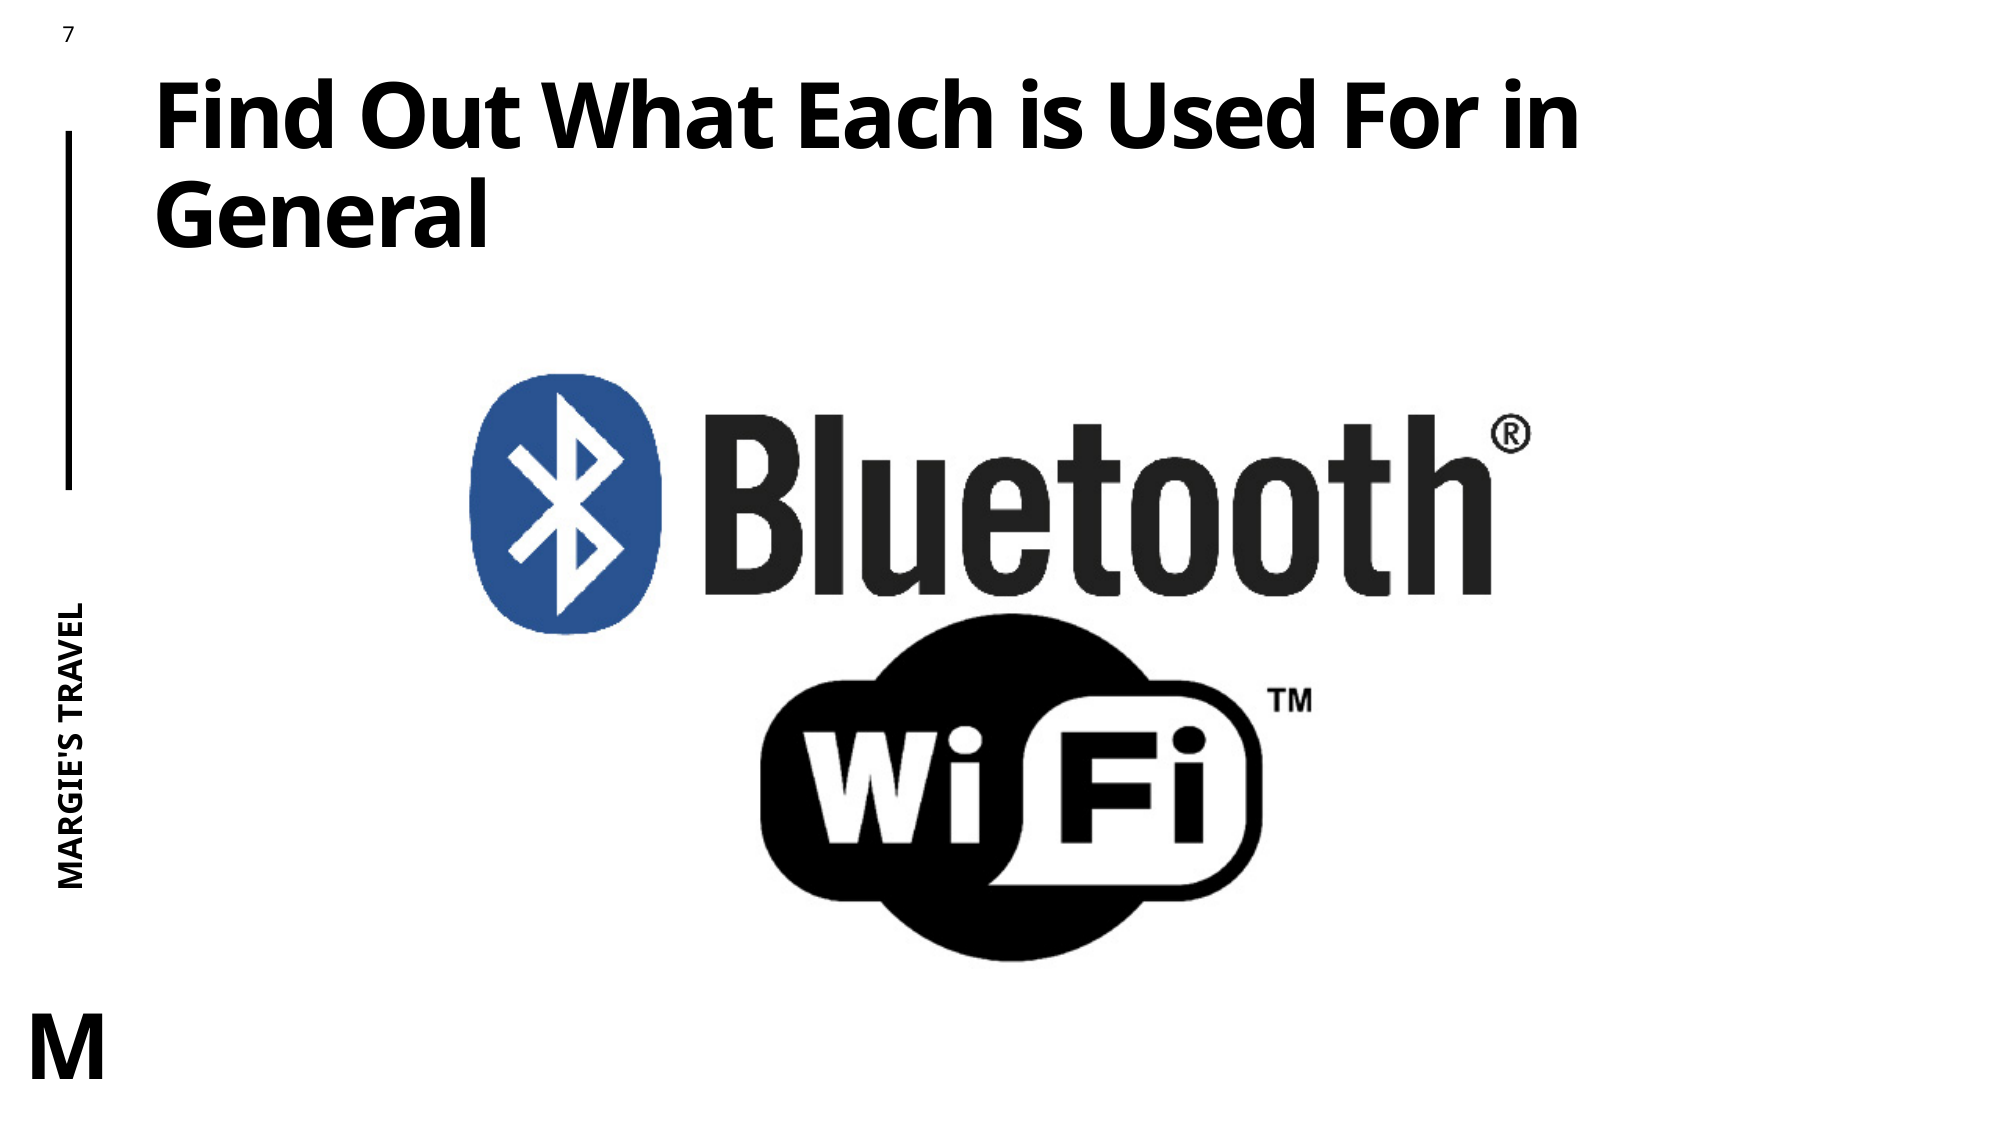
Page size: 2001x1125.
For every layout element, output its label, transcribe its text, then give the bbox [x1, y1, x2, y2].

picture [468, 343, 1532, 969]
title Find Out What Each is Used For in General [137, 59, 1863, 278]
